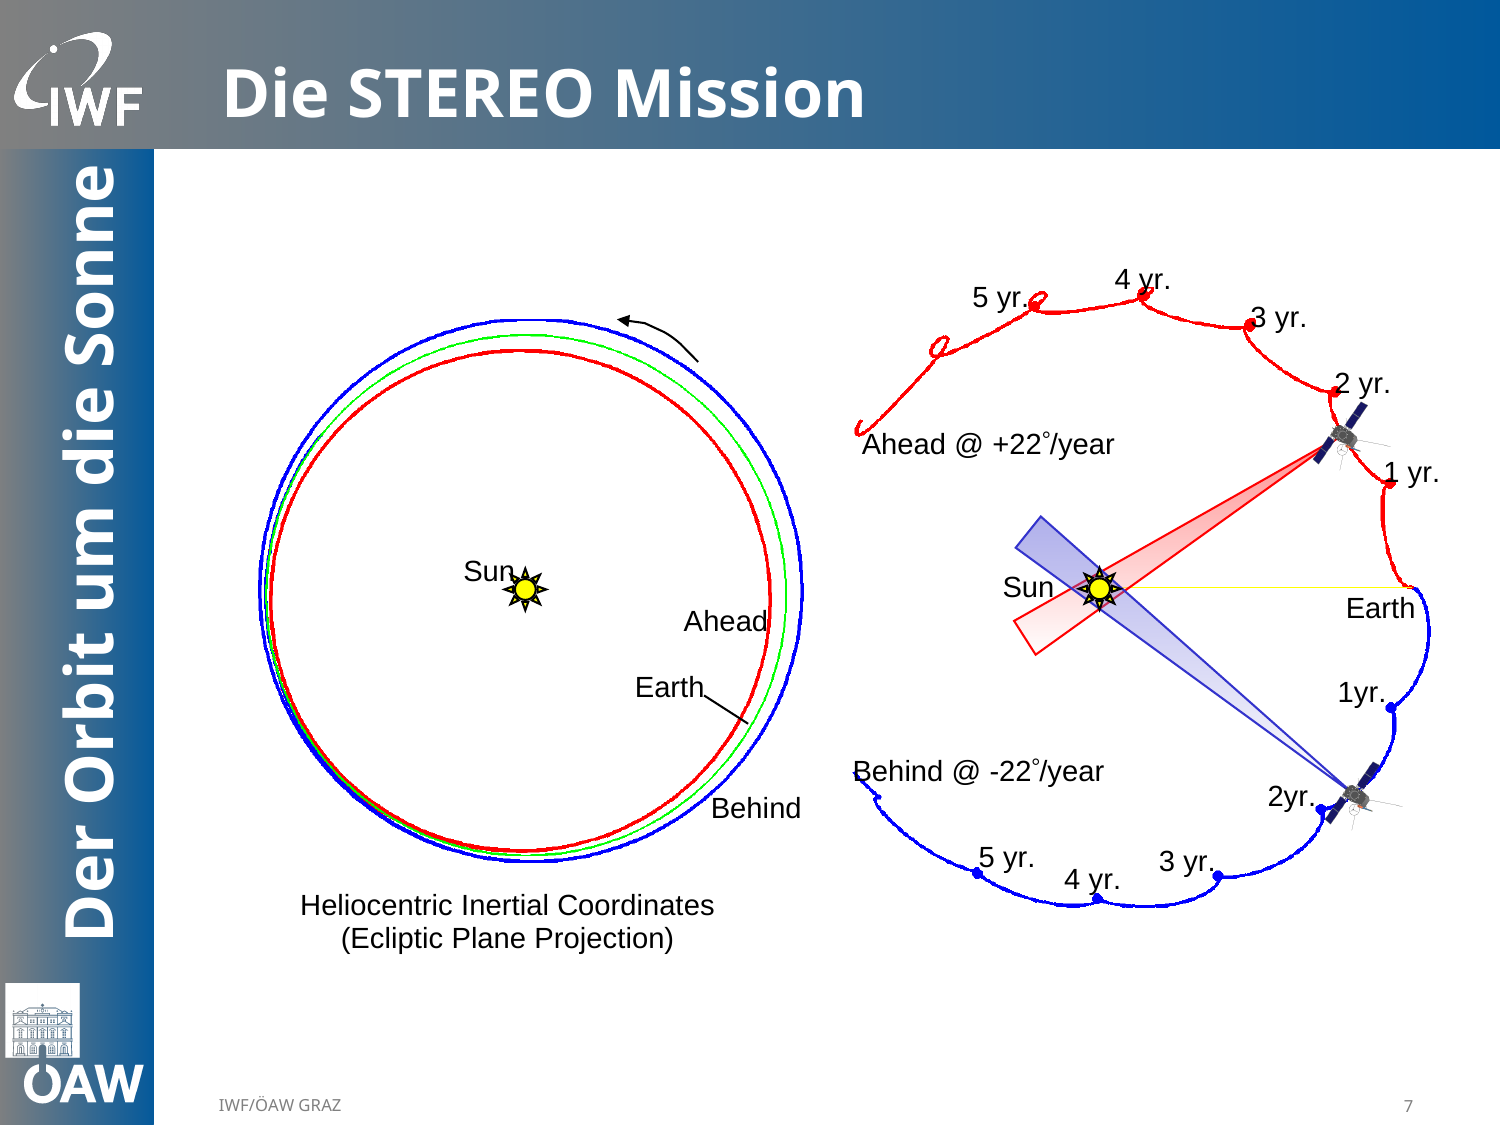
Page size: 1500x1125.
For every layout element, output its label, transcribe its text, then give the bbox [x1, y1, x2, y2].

text_box 5 yr. [963, 833, 1051, 881]
text_box 5 yr. [957, 273, 1045, 322]
picture [5, 983, 154, 1105]
text_box 1 yr. [1368, 448, 1456, 497]
text_box 1yr. [1322, 668, 1402, 716]
text_box Ahead [668, 597, 784, 646]
picture [224, 274, 1447, 928]
text_box 3 yr. [1235, 293, 1323, 342]
text_box [522, 601, 529, 611]
text_box Sun [987, 563, 1070, 612]
text_box Earth [1330, 584, 1432, 633]
text_box Der Orbit um die Sonne [29, 148, 154, 959]
text_box 3 yr. [1143, 836, 1232, 885]
text_box 4 yr. [1099, 255, 1187, 304]
text_box Behind [695, 784, 818, 833]
text_box 4 yr. [1049, 855, 1137, 904]
text_box Ahead @ +22/year [846, 420, 1131, 469]
text_box [504, 586, 513, 593]
text_box Earth [619, 663, 721, 712]
text_box Behind @ -22/year [837, 747, 1120, 796]
text_box Sun [448, 547, 536, 596]
text_box [1014, 455, 1319, 769]
picture [8, 32, 154, 132]
text_box Heliocentric Inertial Coordinates (Ecliptic Plane Projection) [285, 881, 731, 963]
title Die STEREO Mission [206, 16, 1459, 176]
text_box [510, 574, 541, 605]
text_box [522, 568, 529, 578]
text_box 2yr. [1252, 772, 1319, 821]
text_box [537, 586, 547, 593]
text_box 2 yr. [1319, 359, 1407, 408]
